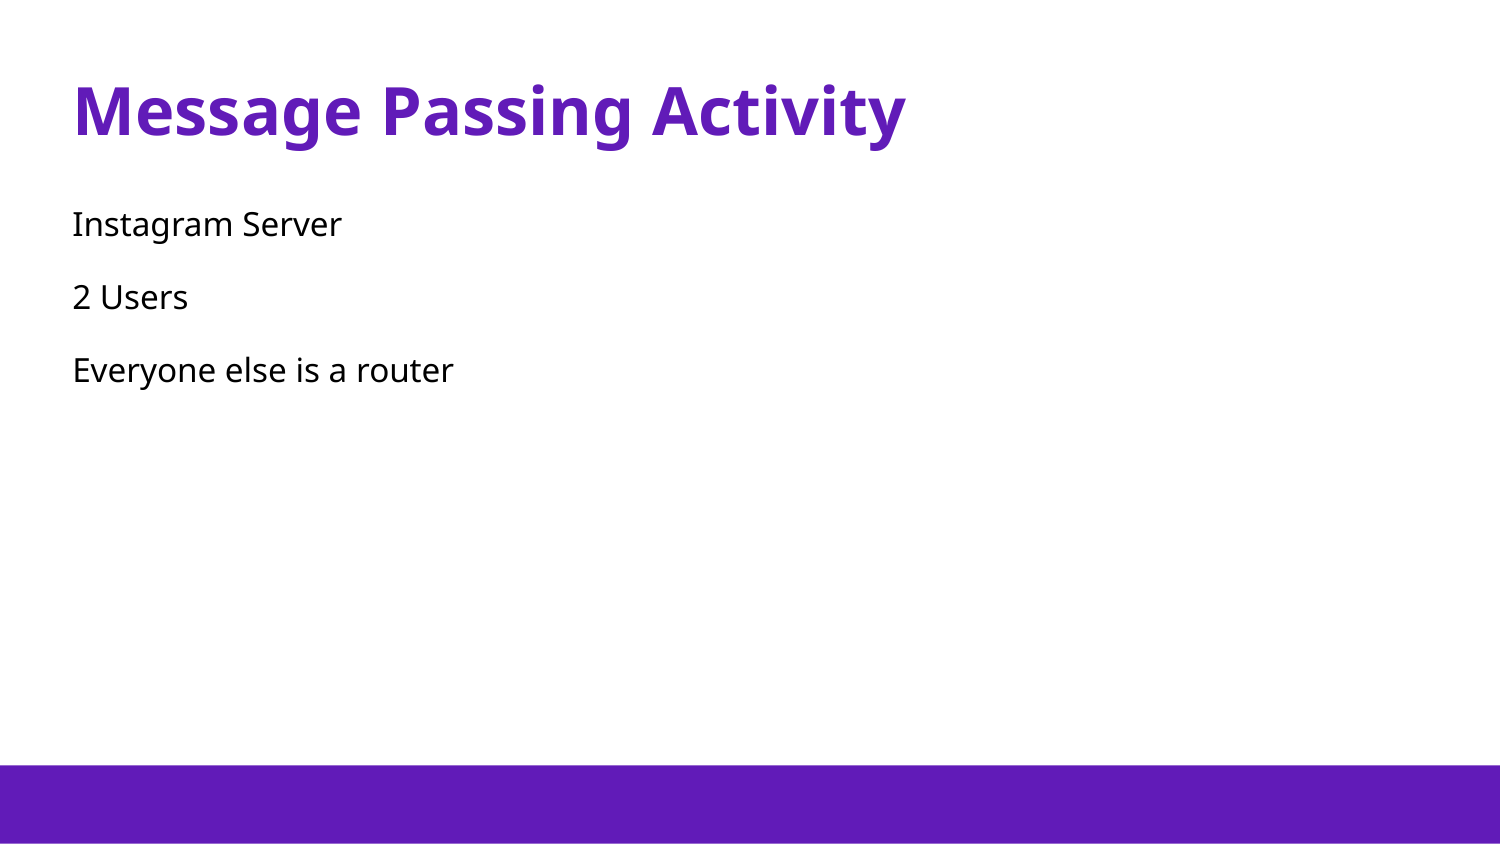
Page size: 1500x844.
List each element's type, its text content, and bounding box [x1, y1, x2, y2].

list Instagram Server 2 Users Everyone else is a router [57, 188, 1273, 709]
title Message Passing Activity [57, 54, 1273, 164]
